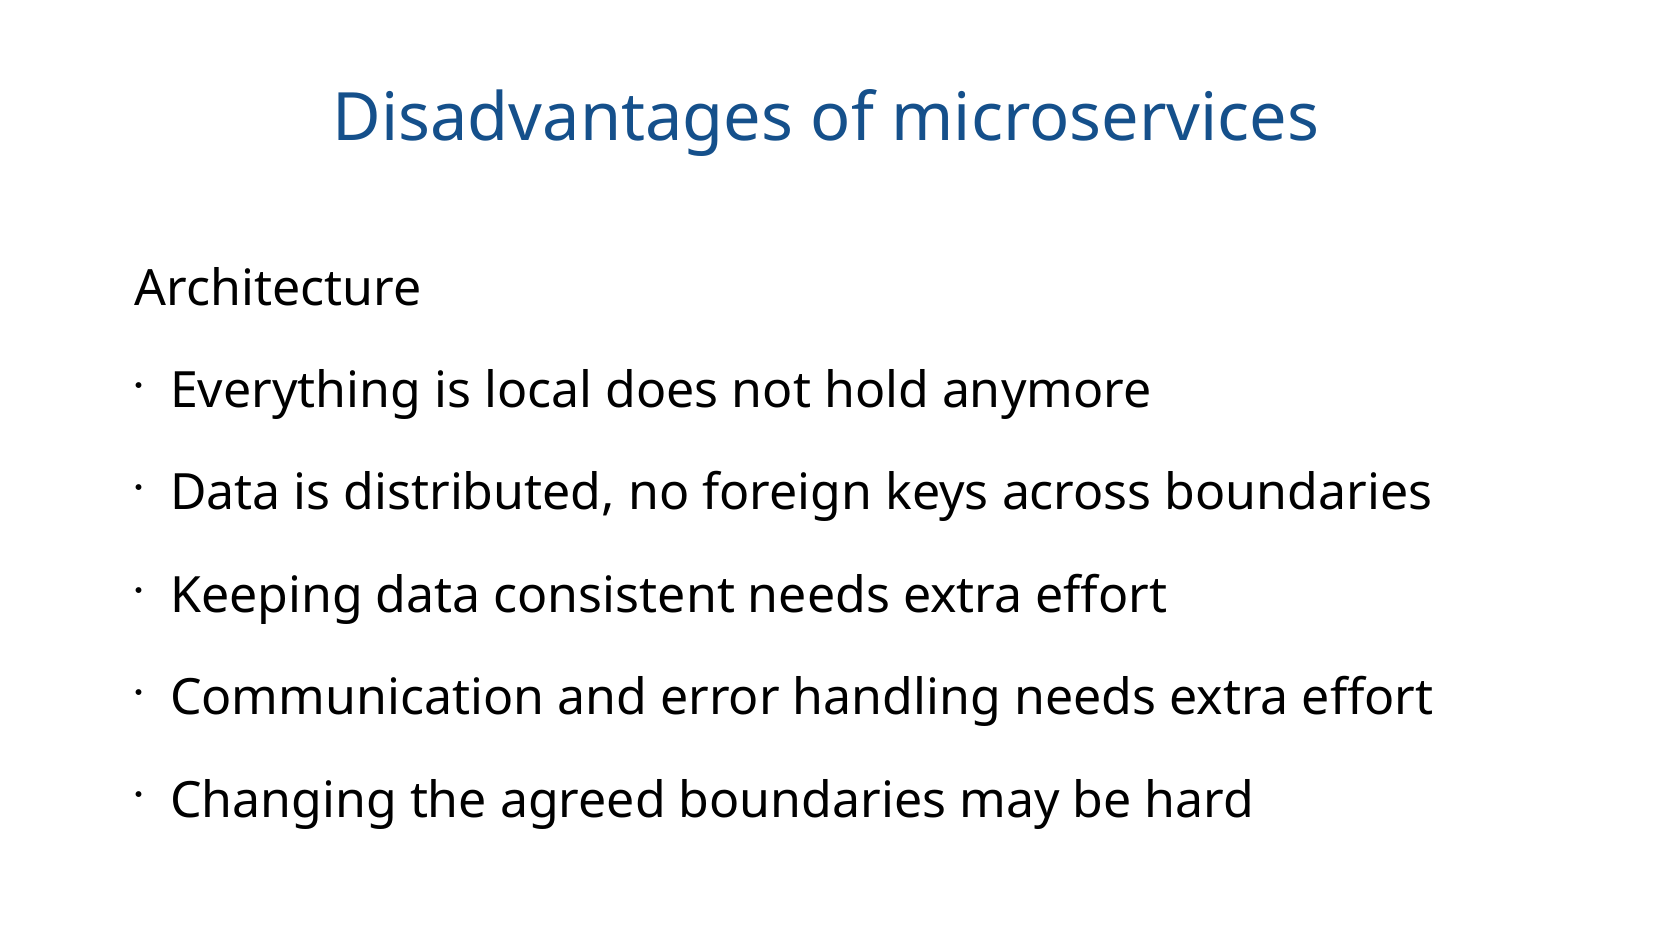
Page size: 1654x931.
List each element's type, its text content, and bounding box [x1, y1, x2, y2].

text_box Architecture Everything is local does not hold anymore Data is distributed, no foreign keys across boundaries Keeping data consistent needs extra effort Communication and error handling needs extra effort Changing the agreed boundaries may be hard [120, 210, 1516, 924]
title Disadvantages of microservices [82, 36, 1571, 193]
